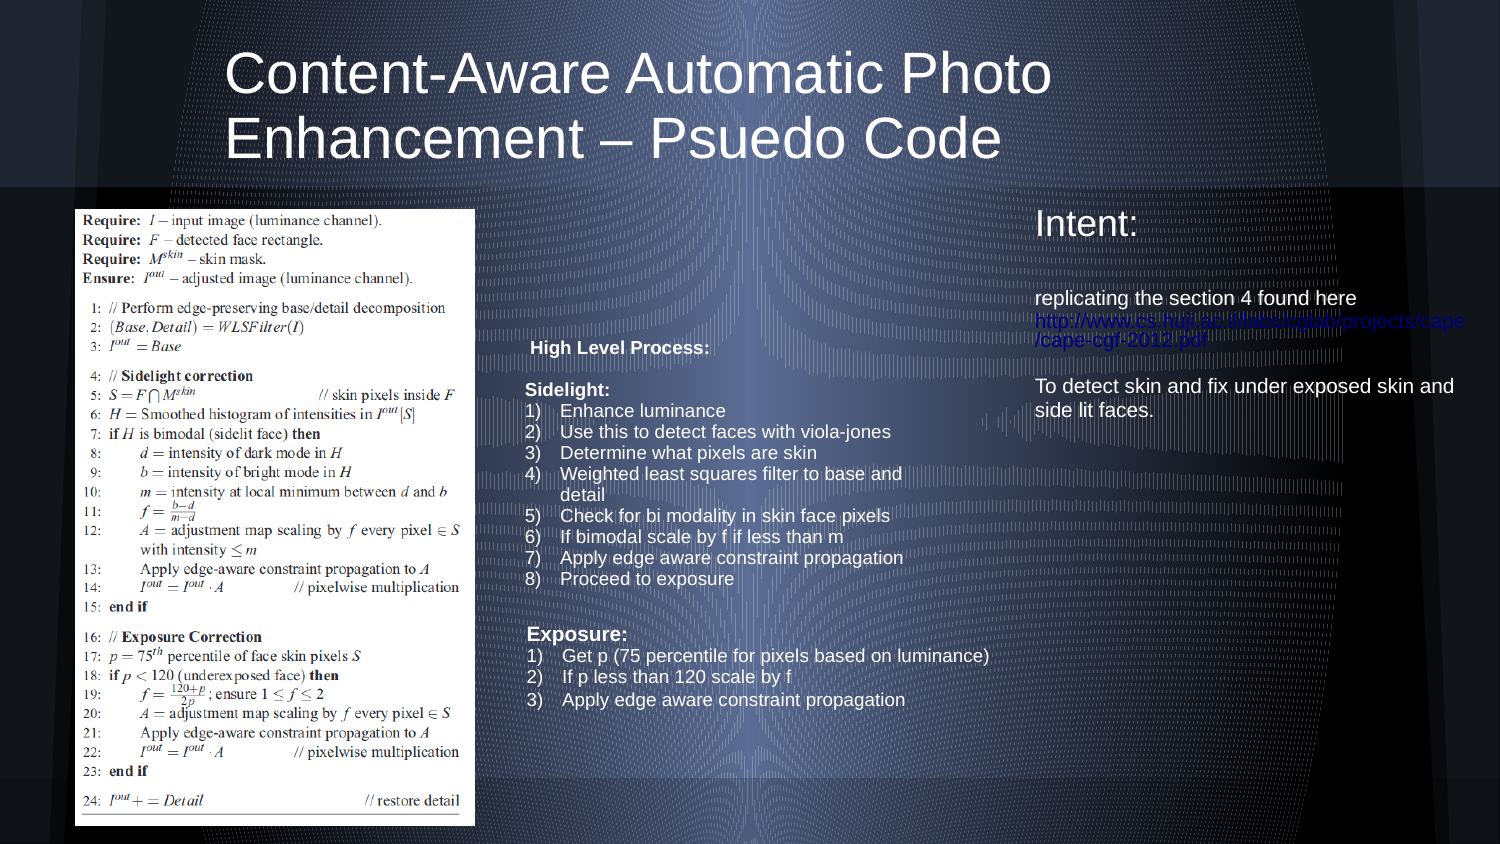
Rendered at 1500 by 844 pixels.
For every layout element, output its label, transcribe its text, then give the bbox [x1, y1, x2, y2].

text_box Exposure: Get p (75 percentile for pixels based on luminance) If p less than 120 scale by f Apply edge aware constraint propagation [511, 615, 1046, 723]
text_box High Level Process: Sidelight: Enhance luminance Use this to detect faces with viola-jones Determine what pixels are skin Weighted least squares filter to base and detail Check for bi modality in skin face pixels If bimodal scale by f if less than m Apply edge aware constraint propagation Proceed to exposure [510, 330, 946, 598]
text_box Intent: replicating the section 4 found here http://www.cs.huji.ac.il/labs/cglab/projects/cape/cape-cgf-2012.pdf To detect skin and fix under exposed skin and side lit faces. [1020, 195, 1483, 481]
picture [75, 209, 475, 826]
text_box Content-Aware Automatic Photo Enhancement – Psuedo Code [210, 33, 1306, 244]
